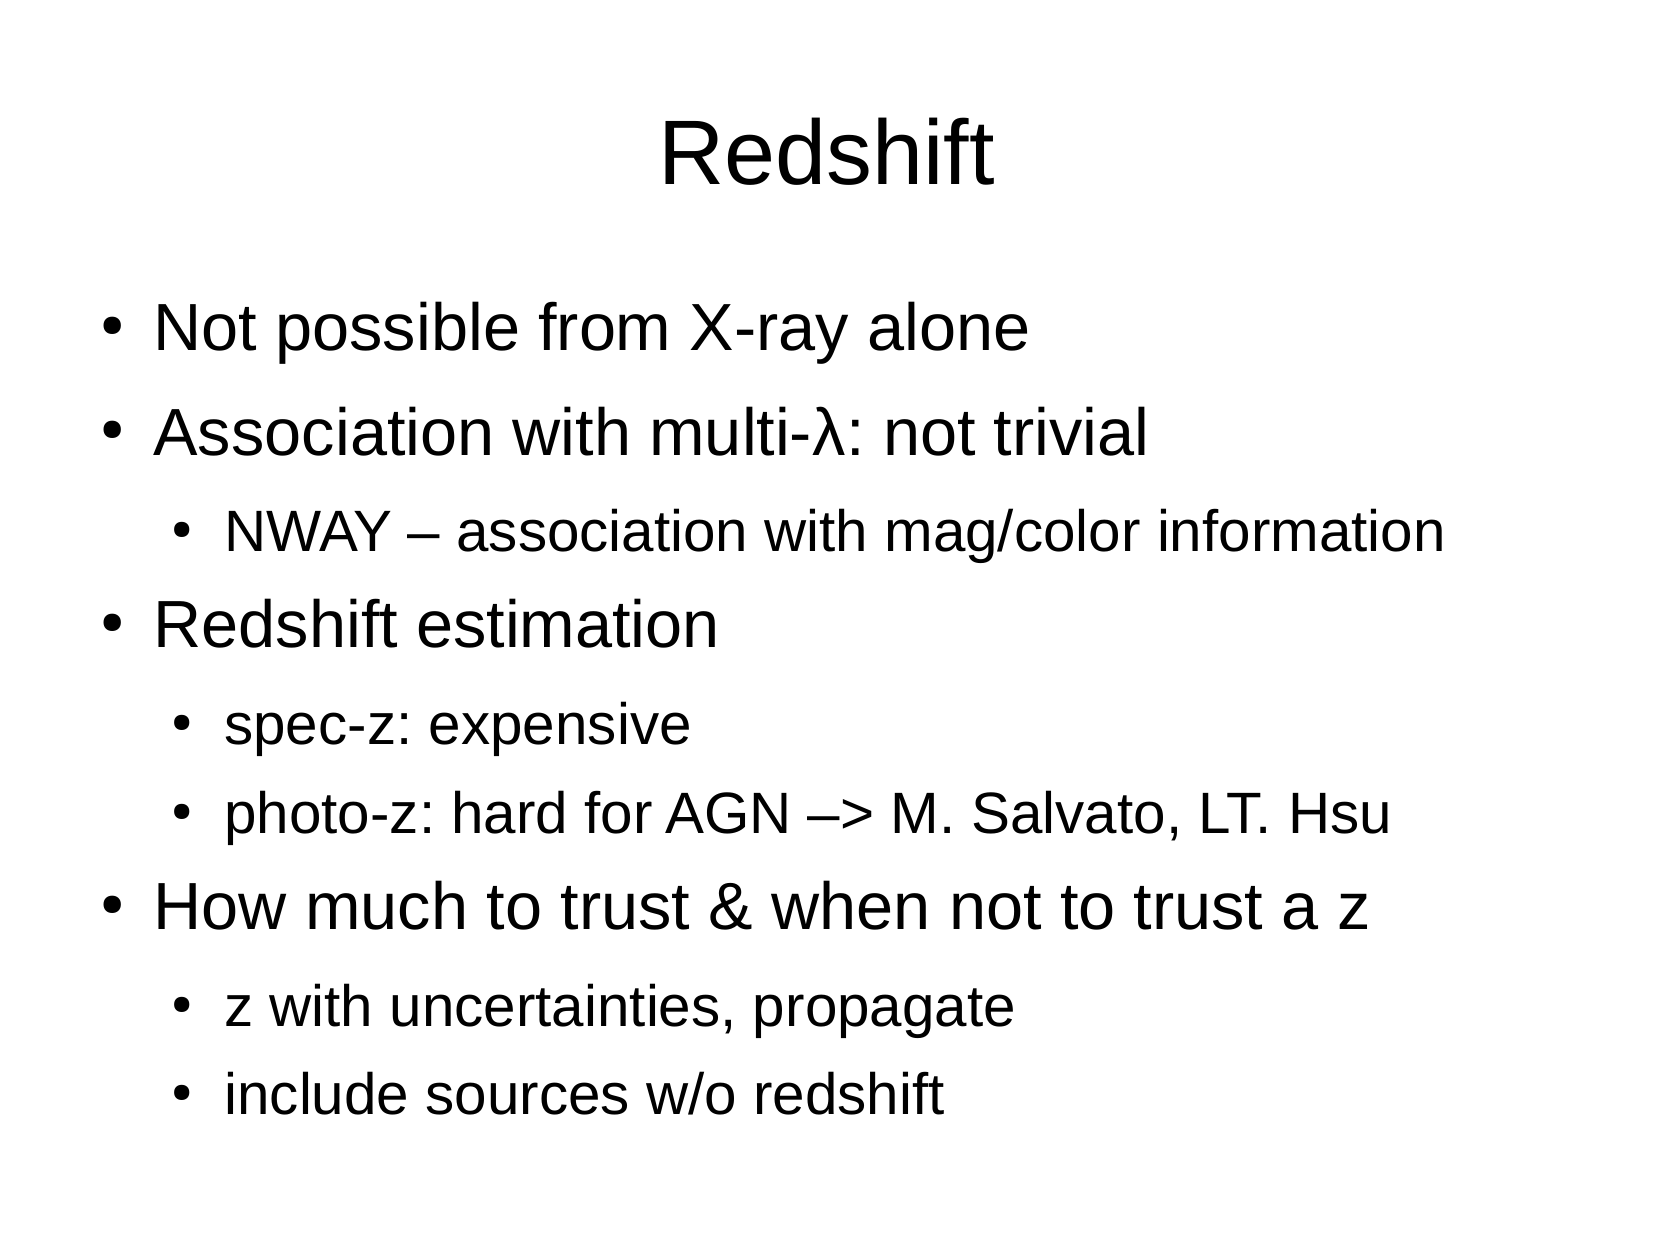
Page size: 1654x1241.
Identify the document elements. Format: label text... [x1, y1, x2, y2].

title Redshift [82, 49, 1571, 257]
list Not possible from X-ray alone Association with multi-λ: not trivial NWAY – association with mag/color information Redshift estimation spec-z: expensive photo-z: hard for AGN –> M. Salvato, LT. Hsu How much to trust & when not to trust a z z with uncertainties, propagate include sources w/o redshift [82, 290, 1613, 1241]
